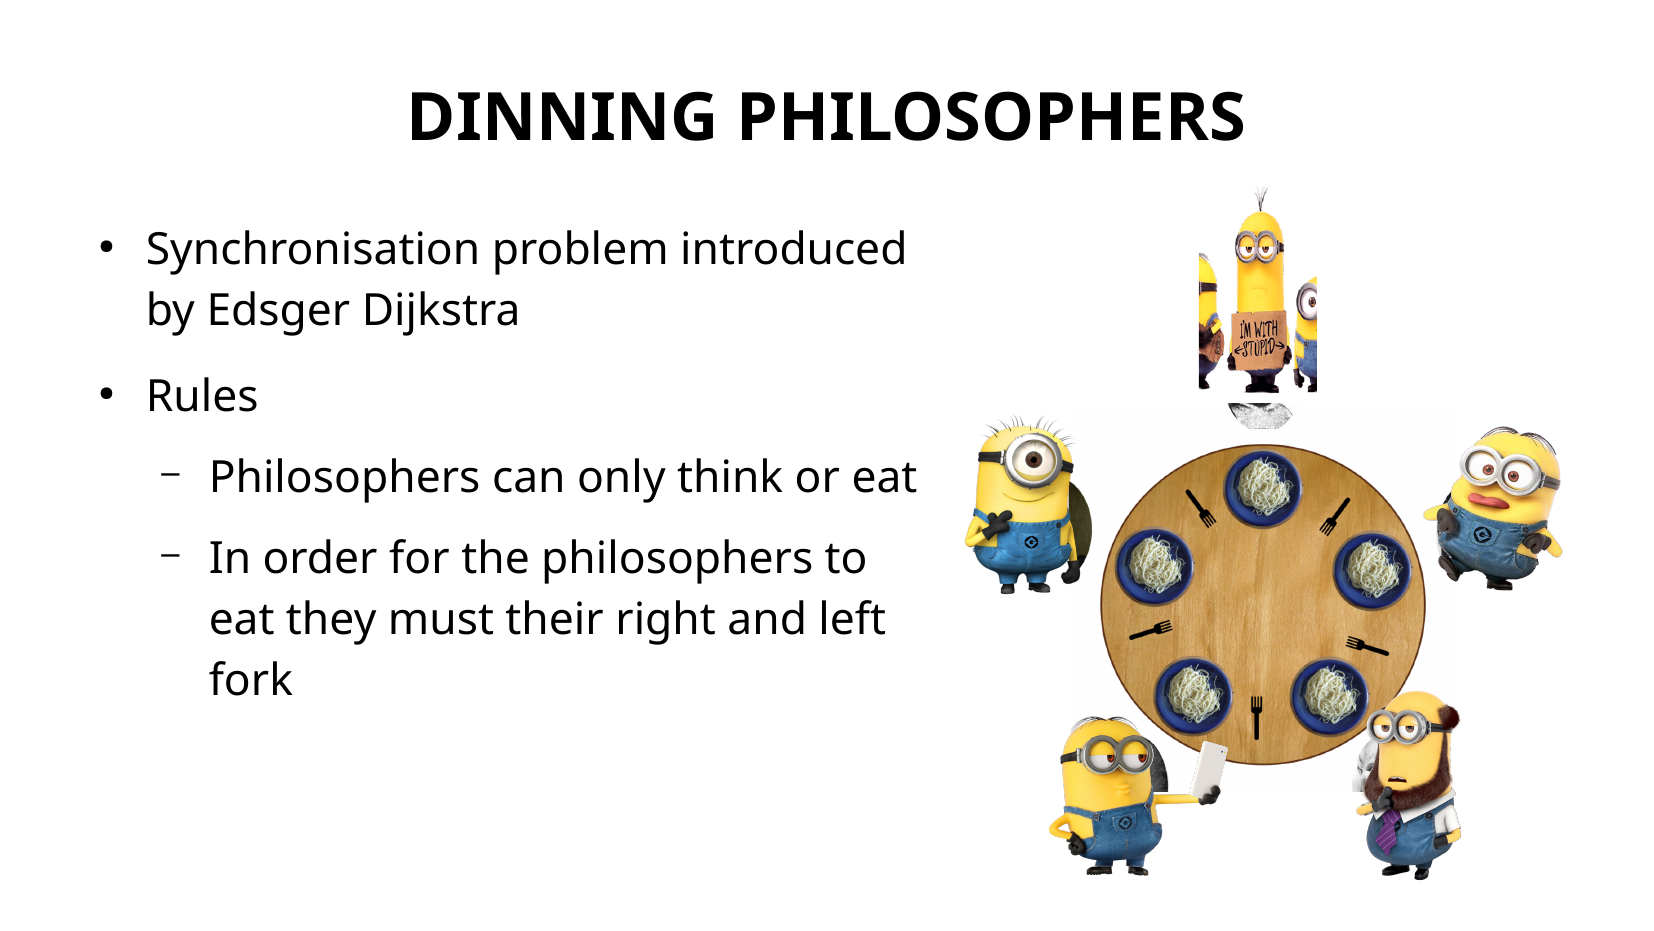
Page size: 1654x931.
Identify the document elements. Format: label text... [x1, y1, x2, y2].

list Synchronisation problem introduced by Edsger Dijkstra Rules Philosophers can only think or eat In order for the philosophers to eat they must their right and left fork [82, 217, 922, 757]
picture [938, 171, 1565, 894]
title DINNING PHILOSOPHERS [82, 36, 1571, 193]
